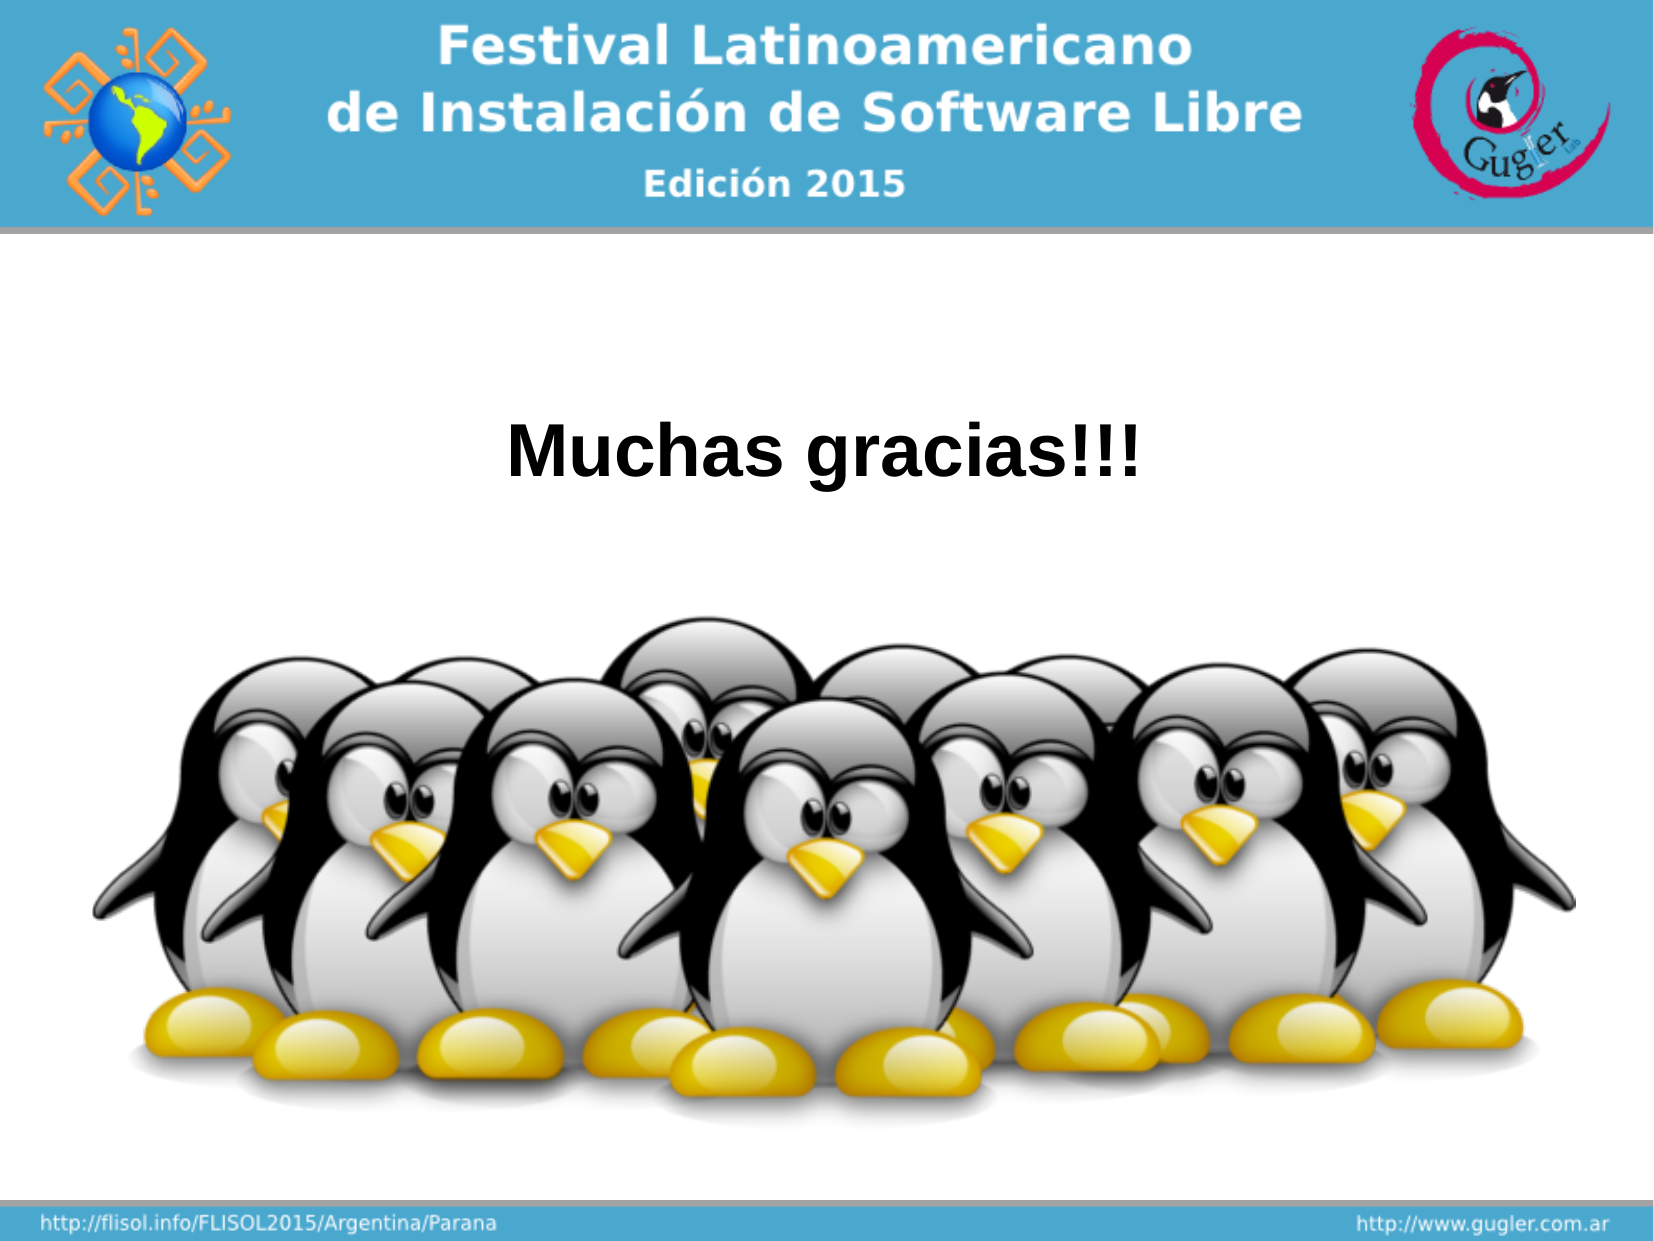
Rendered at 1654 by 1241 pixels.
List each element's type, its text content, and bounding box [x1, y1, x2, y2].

picture [0, 0, 1654, 234]
text_box Muchas gracias!!! [491, 401, 1159, 501]
picture [92, 602, 1576, 1138]
picture [0, 1200, 1654, 1241]
